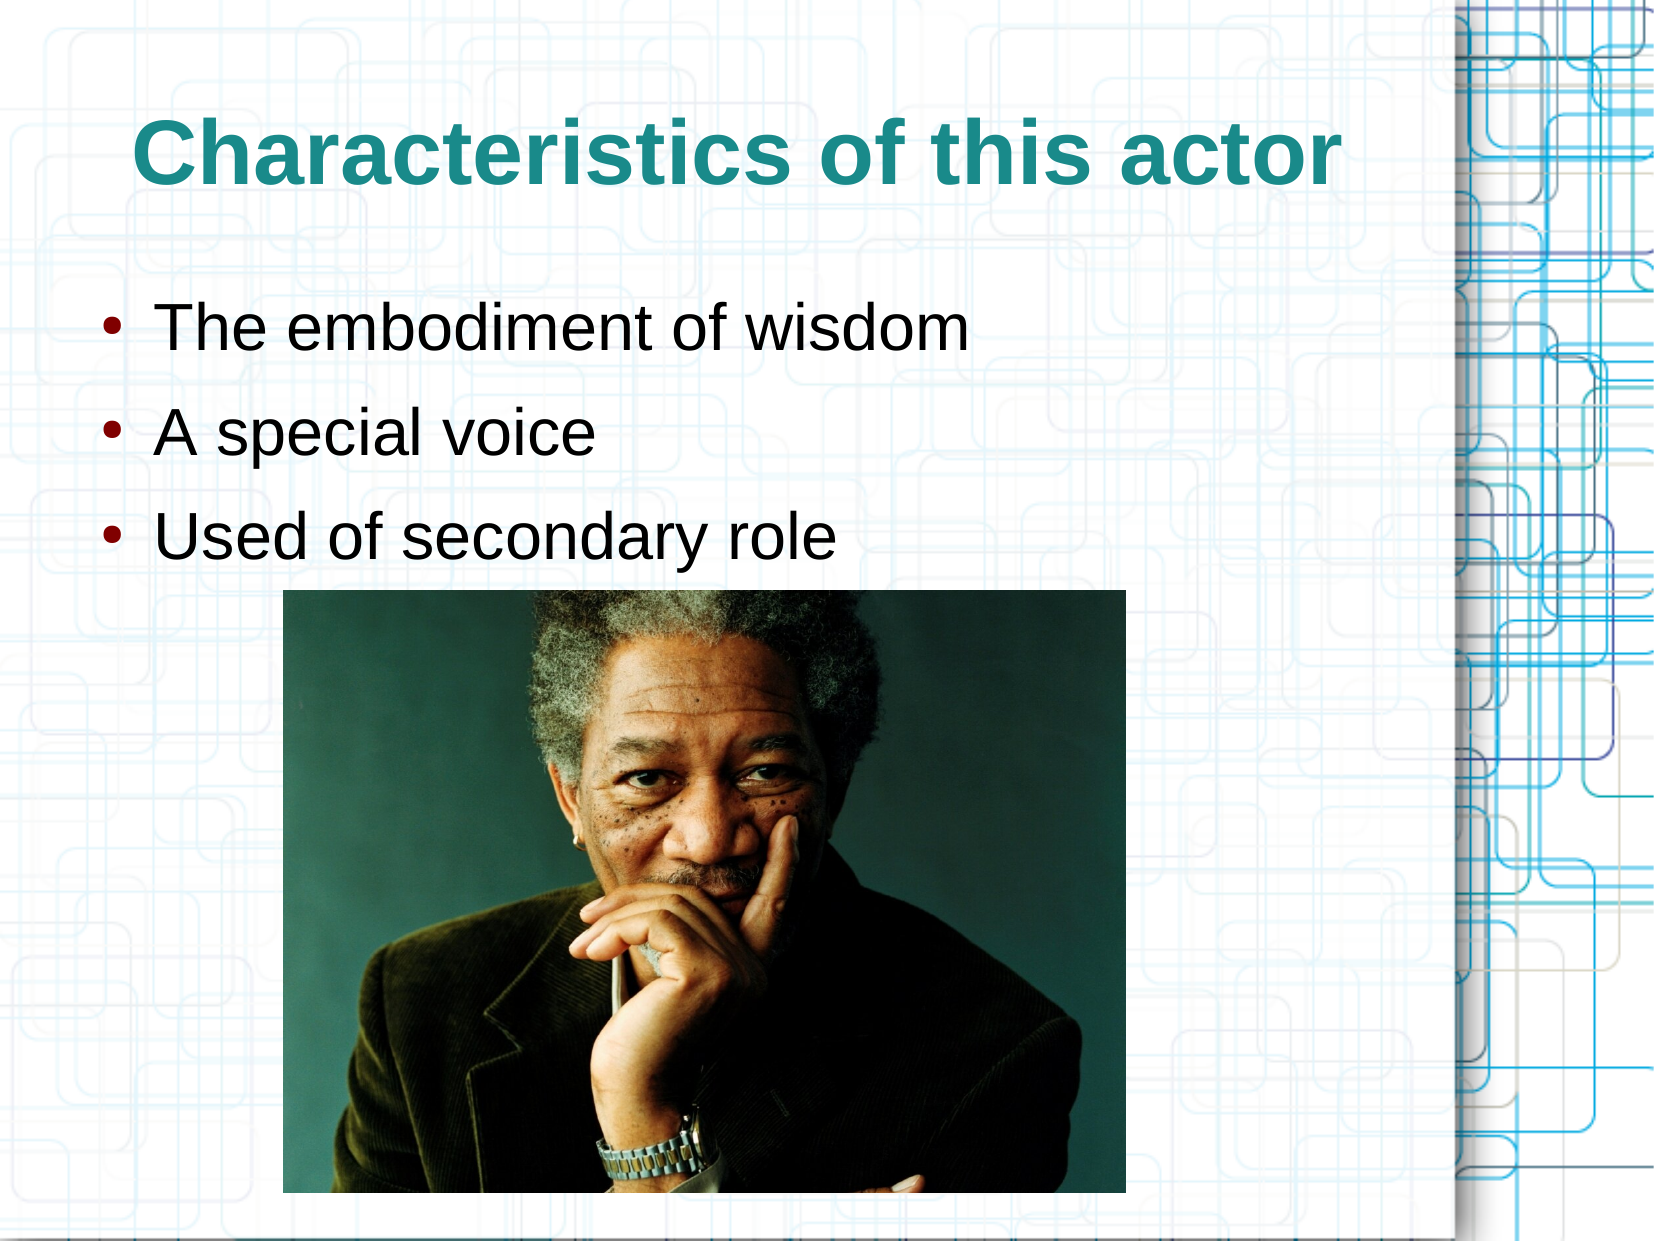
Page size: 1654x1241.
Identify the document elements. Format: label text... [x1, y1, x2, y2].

picture [0, 0, 1654, 1241]
title Characteristics of this actor [59, 49, 1418, 257]
list The embodiment of wisdom A special voice Used of secondary role [82, 290, 1418, 1010]
